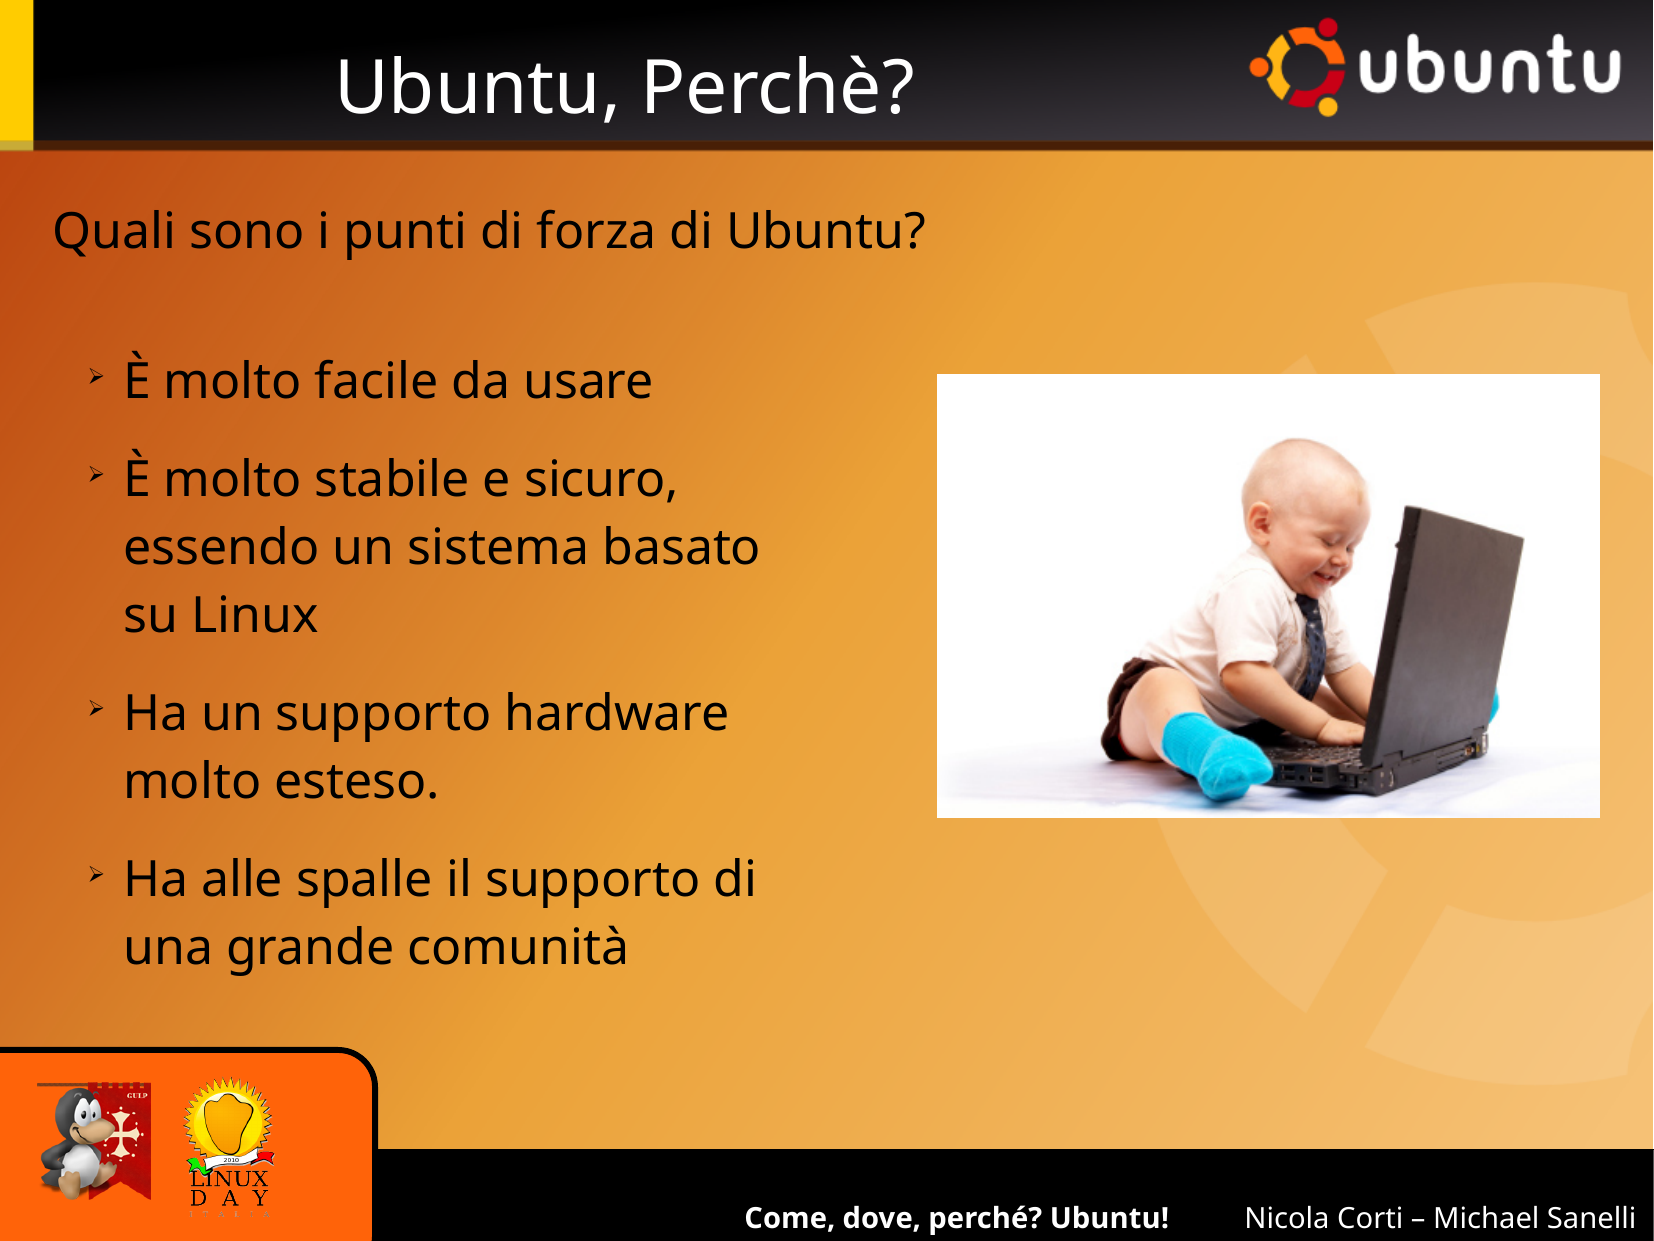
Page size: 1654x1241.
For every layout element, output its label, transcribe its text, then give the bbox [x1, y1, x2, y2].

title Ubuntu, Perchè? [49, 25, 1201, 143]
text_box È molto facile da usare È molto stabile e sicuro, essendo un sistema basato su Linux Ha un supporto hardware molto esteso. Ha alle spalle il supporto di una grande comunità [37, 337, 826, 945]
text_box Quali sono i punti di forza di Ubuntu? [37, 187, 1576, 263]
picture [0, 0, 1653, 1149]
picture [37, 1082, 151, 1200]
picture [183, 1076, 275, 1217]
